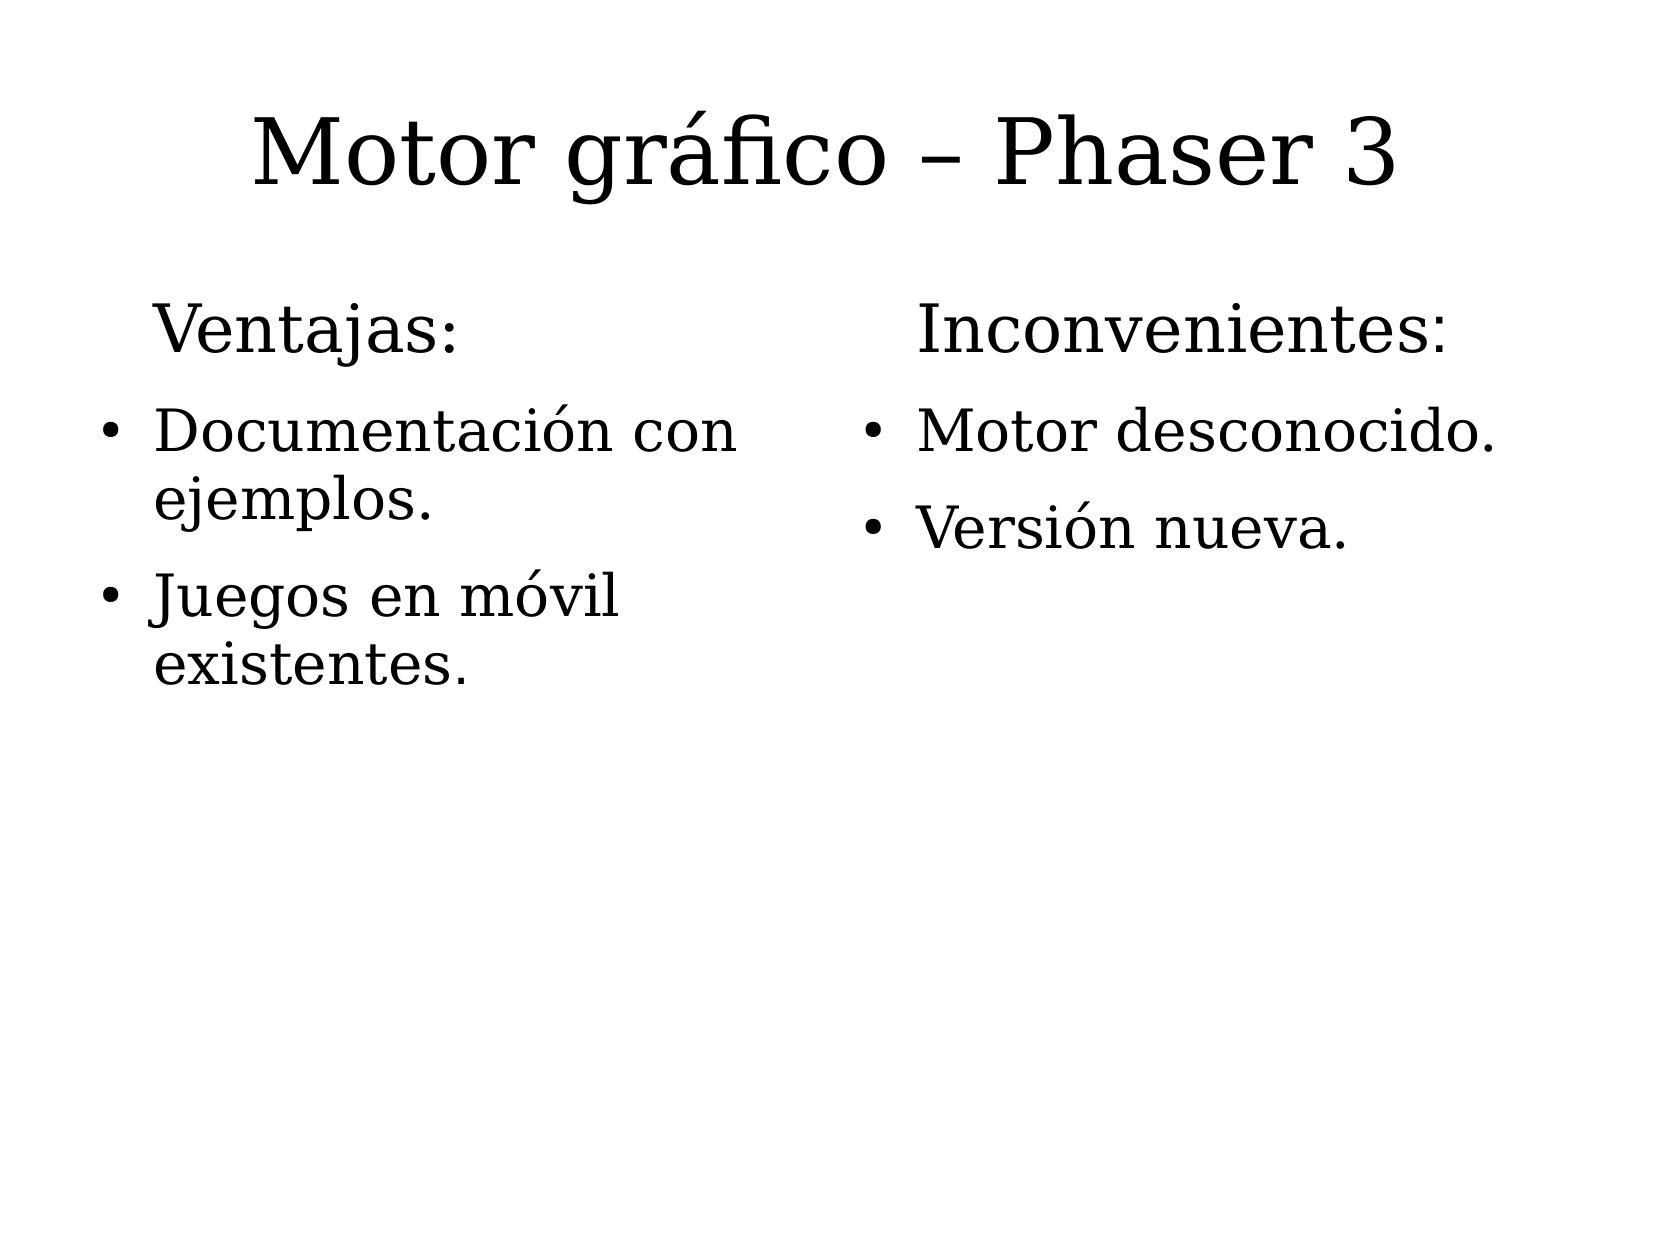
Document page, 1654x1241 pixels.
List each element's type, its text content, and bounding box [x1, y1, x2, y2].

list Ventajas: Documentación con ejemplos. Juegos en móvil existentes. [82, 290, 809, 1010]
title Motor gráfico – Phaser 3 [82, 49, 1571, 257]
list Inconvenientes: Motor desconocido. Versión nueva. [845, 290, 1572, 1010]
